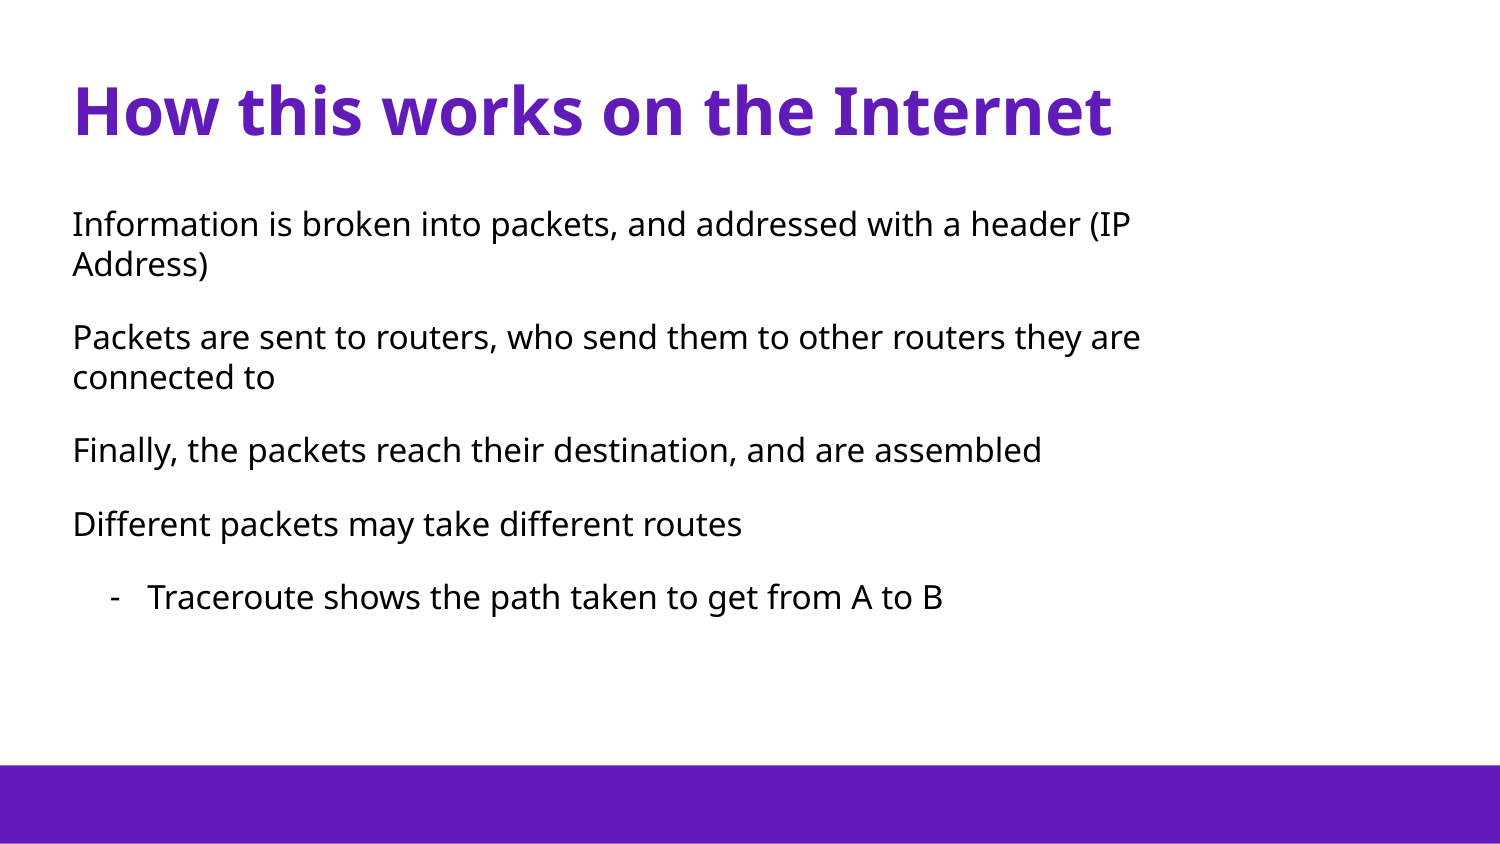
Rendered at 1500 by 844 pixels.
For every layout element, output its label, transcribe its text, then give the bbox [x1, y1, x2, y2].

title How this works on the Internet [57, 54, 1273, 164]
list Information is broken into packets, and addressed with a header (IP Address) Packets are sent to routers, who send them to other routers they are connected to Finally, the packets reach their destination, and are assembled Different packets may take different routes Traceroute shows the path taken to get from A to B [57, 188, 1273, 709]
